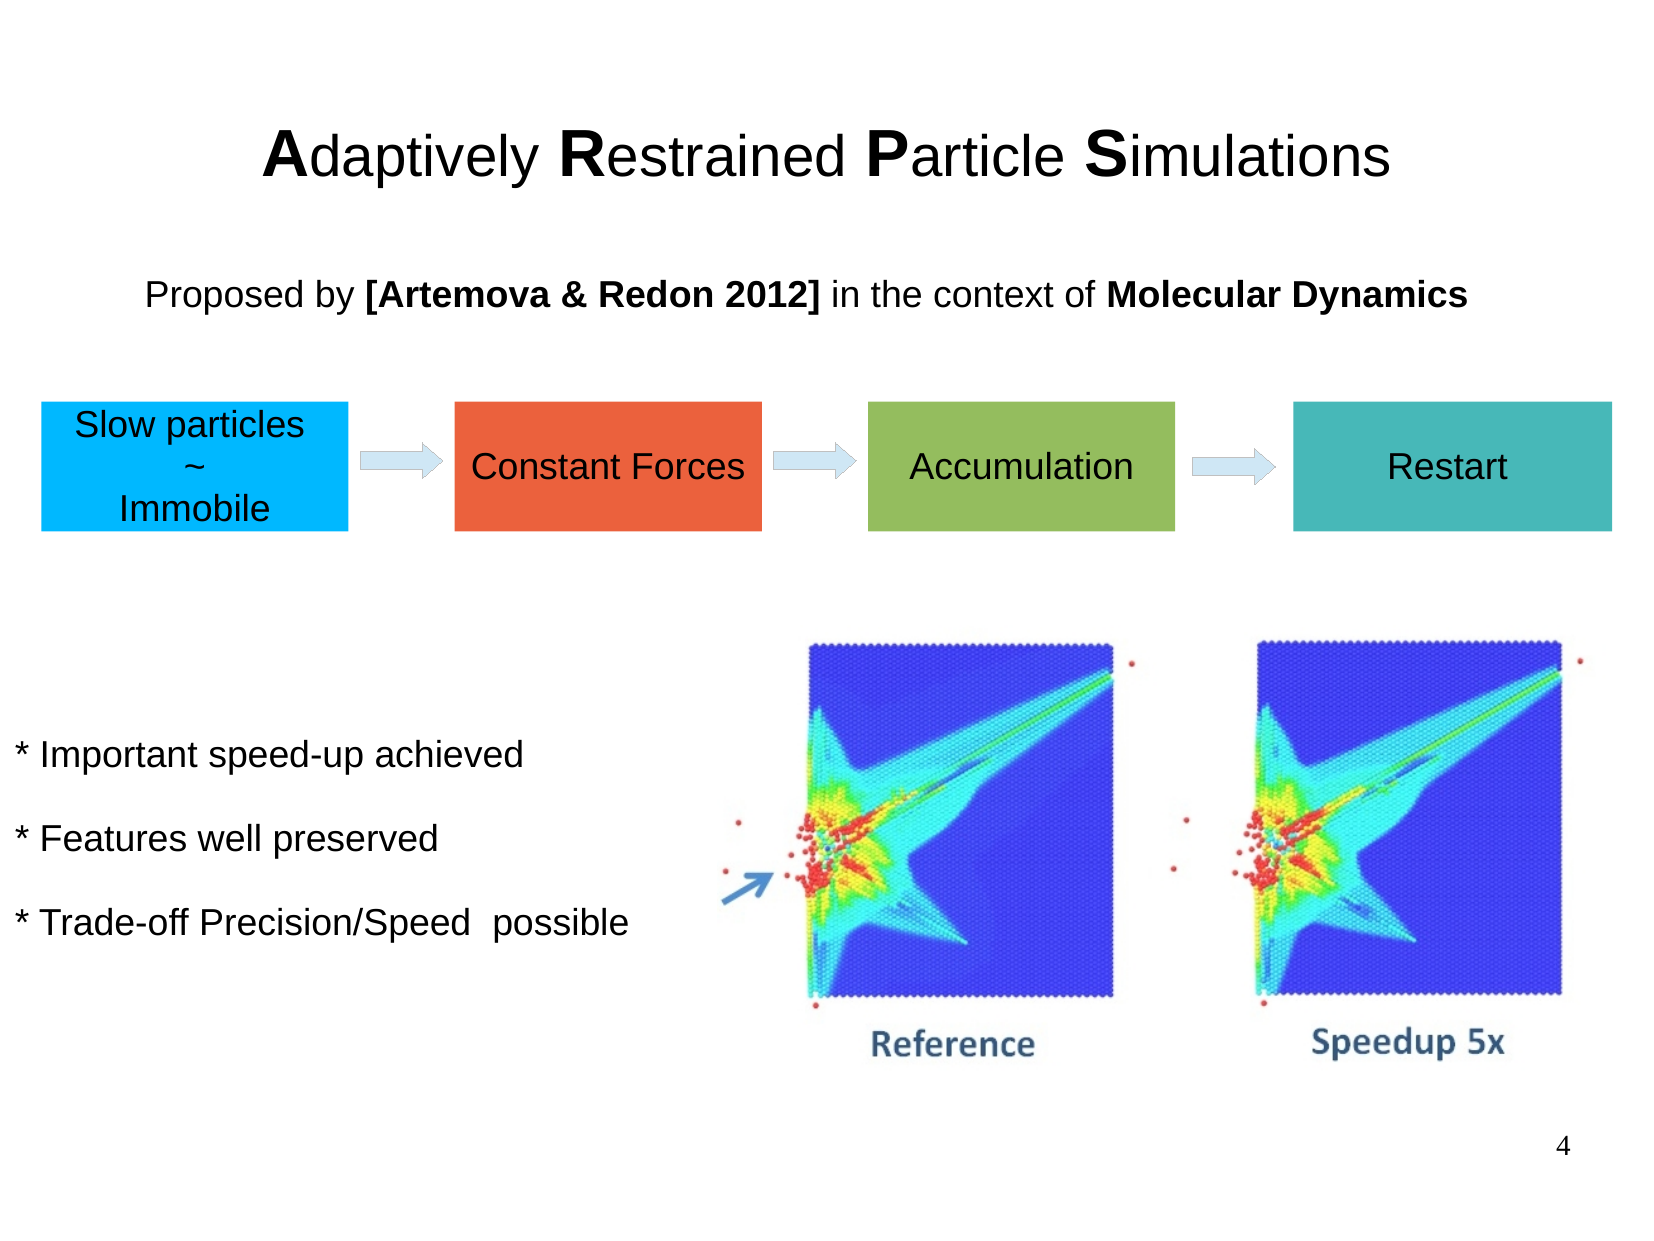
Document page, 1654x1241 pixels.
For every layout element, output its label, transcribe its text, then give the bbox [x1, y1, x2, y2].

text_box Accumulation [868, 401, 1176, 532]
picture [717, 625, 1613, 1073]
title Adaptively Restrained Particle Simulations [82, 49, 1571, 257]
text_box Restart [1293, 401, 1613, 532]
text_box Slow particles ~ Immobile [41, 401, 349, 532]
text_box [773, 442, 857, 479]
text_box Constant Forces [454, 401, 762, 532]
text_box [360, 442, 443, 479]
text_box [1192, 448, 1276, 485]
text_box Proposed by [Artemova & Redon 2012] in the context of Molecular Dynamics [129, 265, 1524, 323]
text_box * Important speed-up achieved * Features well preserved * Trade-off Precision/Speed possible [0, 726, 656, 952]
